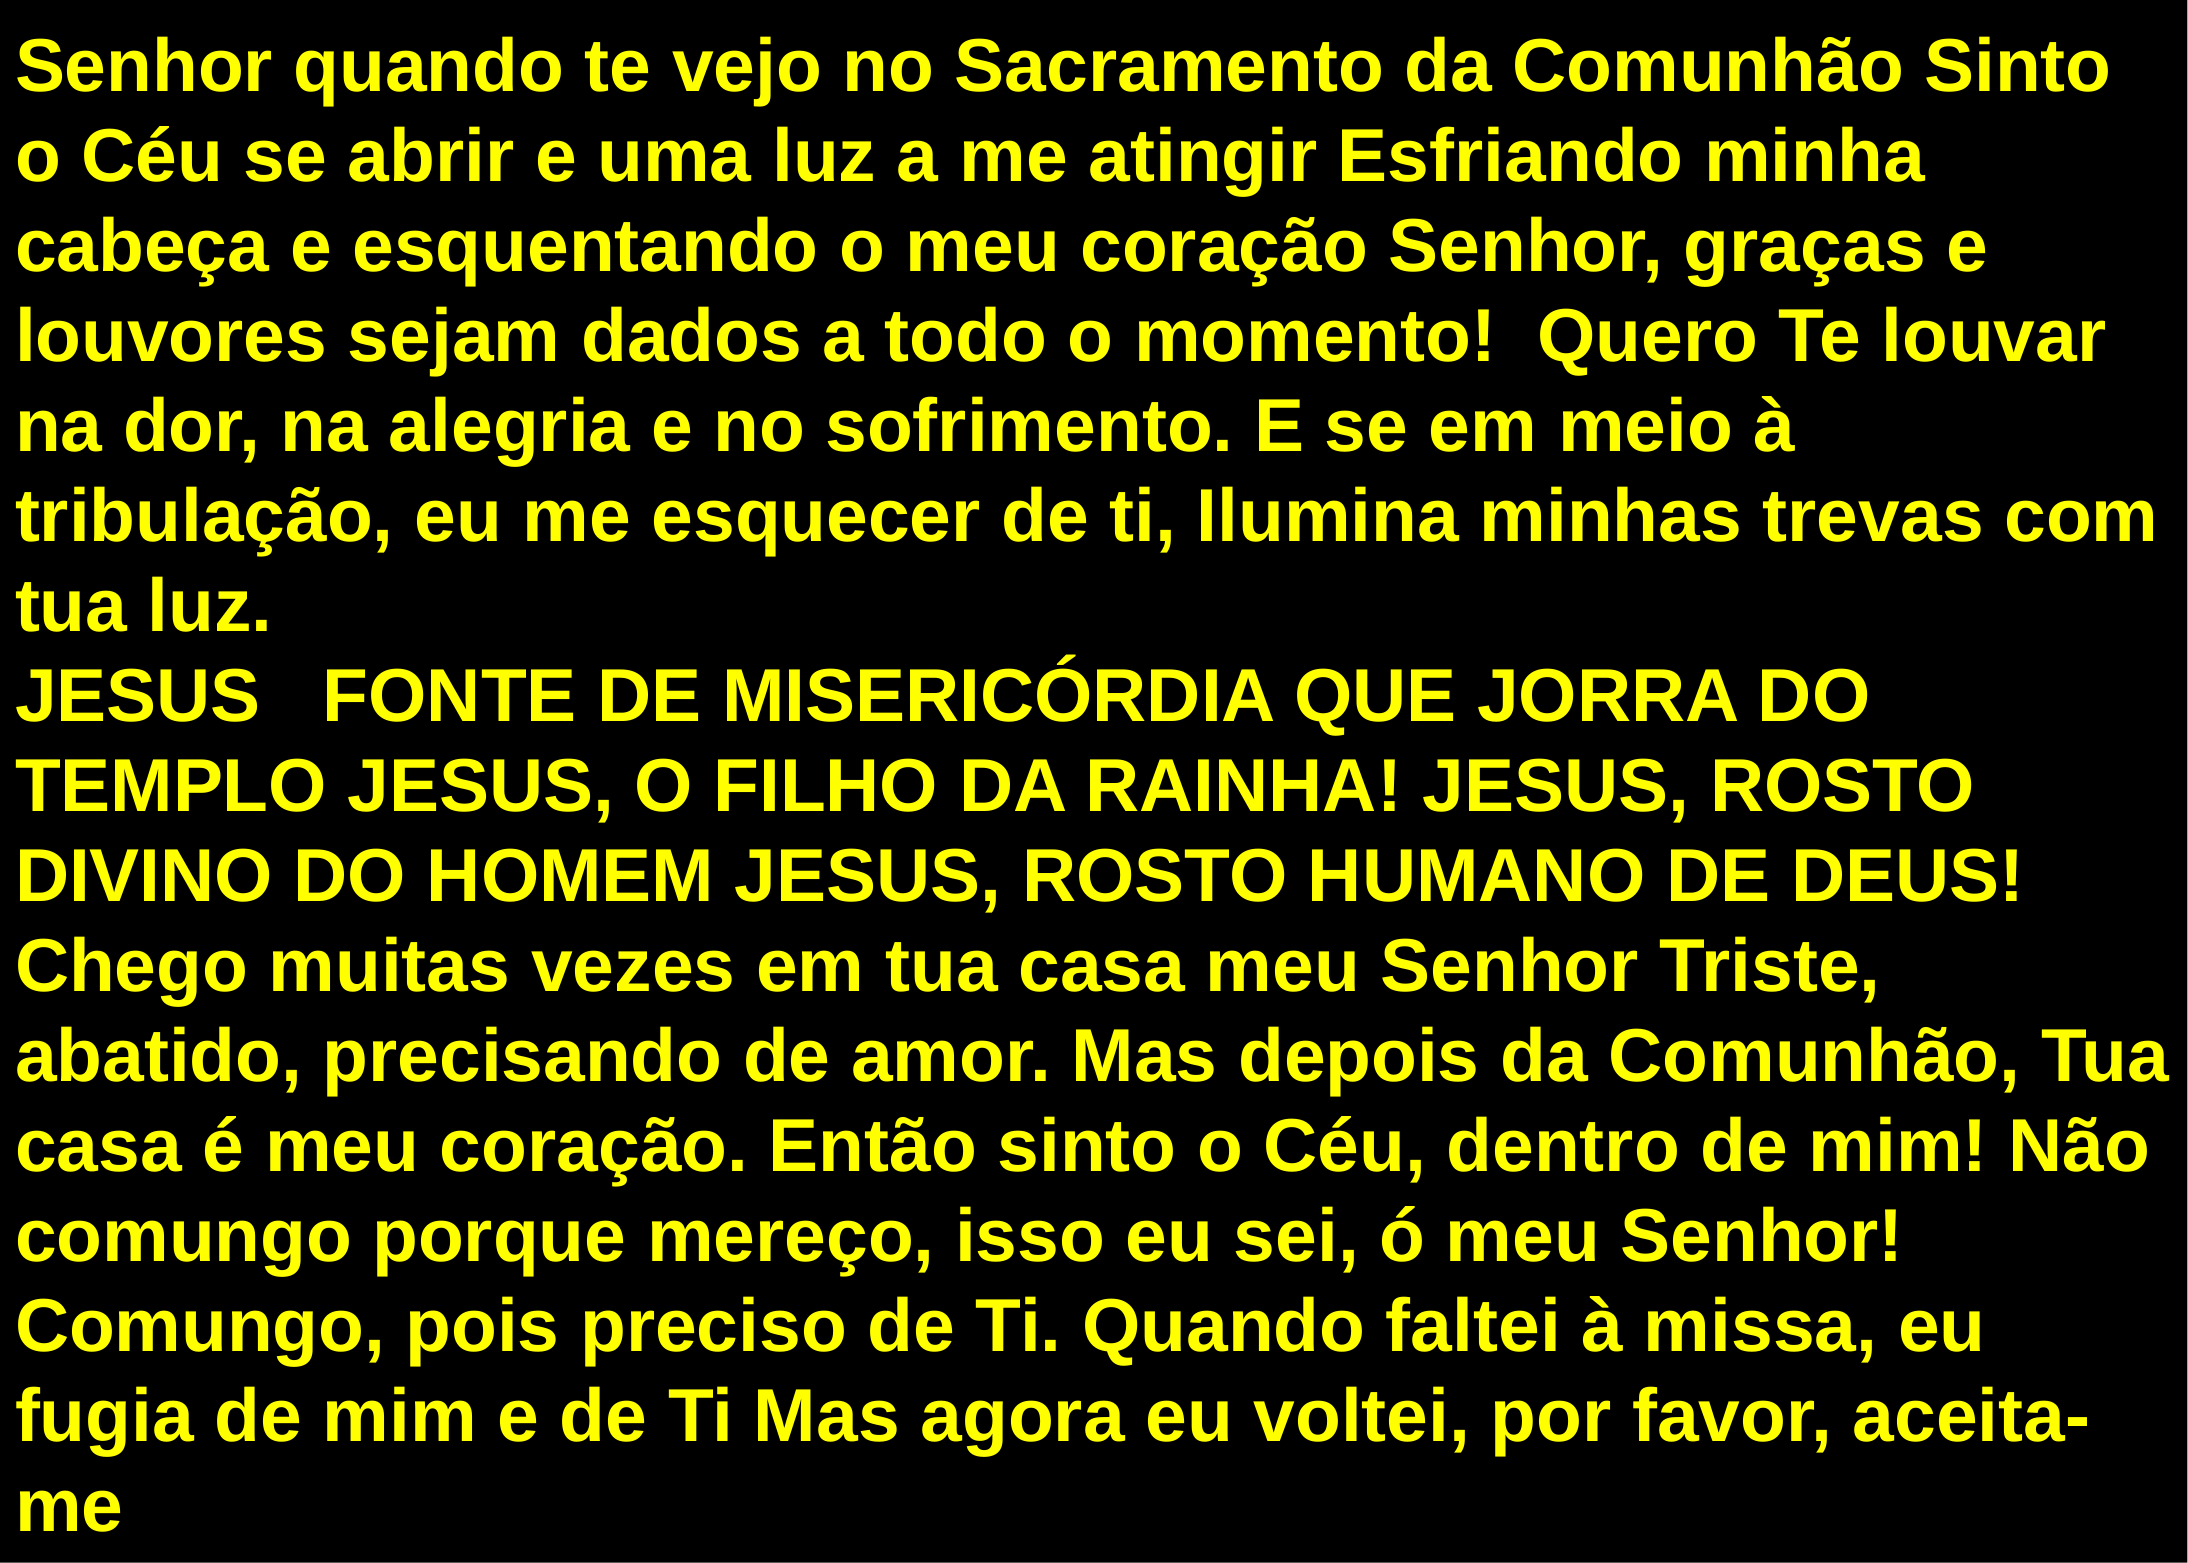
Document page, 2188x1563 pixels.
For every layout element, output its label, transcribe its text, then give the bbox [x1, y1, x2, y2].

title Senhor quando te vejo no Sacramento da Comunhão Sinto o Céu se abrir e uma luz a me atingir Esfriando minha cabeça e esquentando o meu coração Senhor, graças e louvores sejam dados a todo o momento! Quero Te louvar na dor, na alegria e no sofrimento. E se em meio à tribulação, eu me esquecer de ti, Ilumina minhas trevas com tua luz. JESUS FONTE DE MISERICÓRDIA QUE JORRA DO TEMPLO JESUS, O FILHO DA RAINHA! JESUS, ROSTO DIVINO DO HOMEM JESUS, ROSTO HUMANO DE DEUS! Chego muitas vezes em tua casa meu Senhor Triste, abatido, precisando de amor. Mas depois da Comunhão, Tua casa é meu coração. Então sinto o Céu, dentro de mim! Não comungo porque mereço, isso eu sei, ó meu Senhor! Comungo, pois preciso de Ti. Quando faltei à missa, eu fugia de mim e de Ti Mas agora eu voltei, por favor, aceita-me [0, 0, 2188, 1563]
